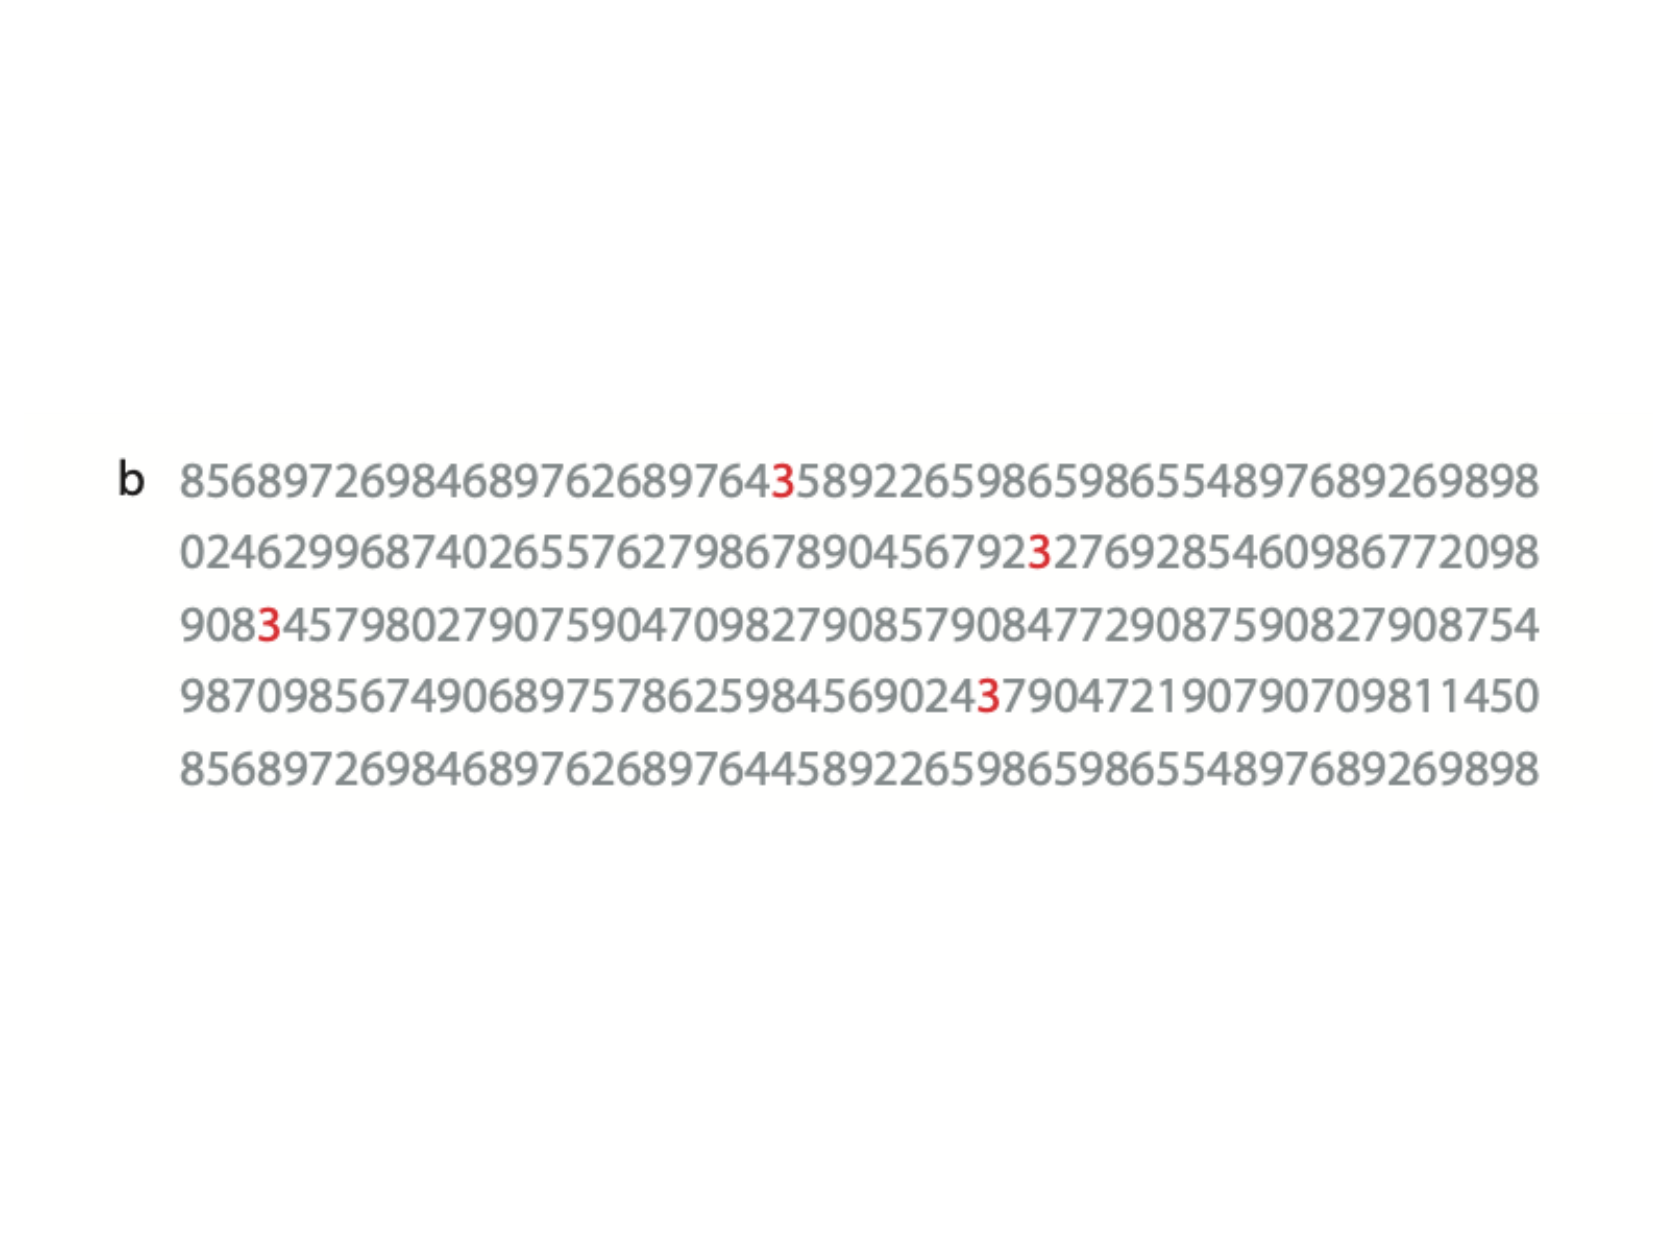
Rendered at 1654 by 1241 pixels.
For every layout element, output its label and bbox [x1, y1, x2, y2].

picture [24, 412, 1654, 838]
